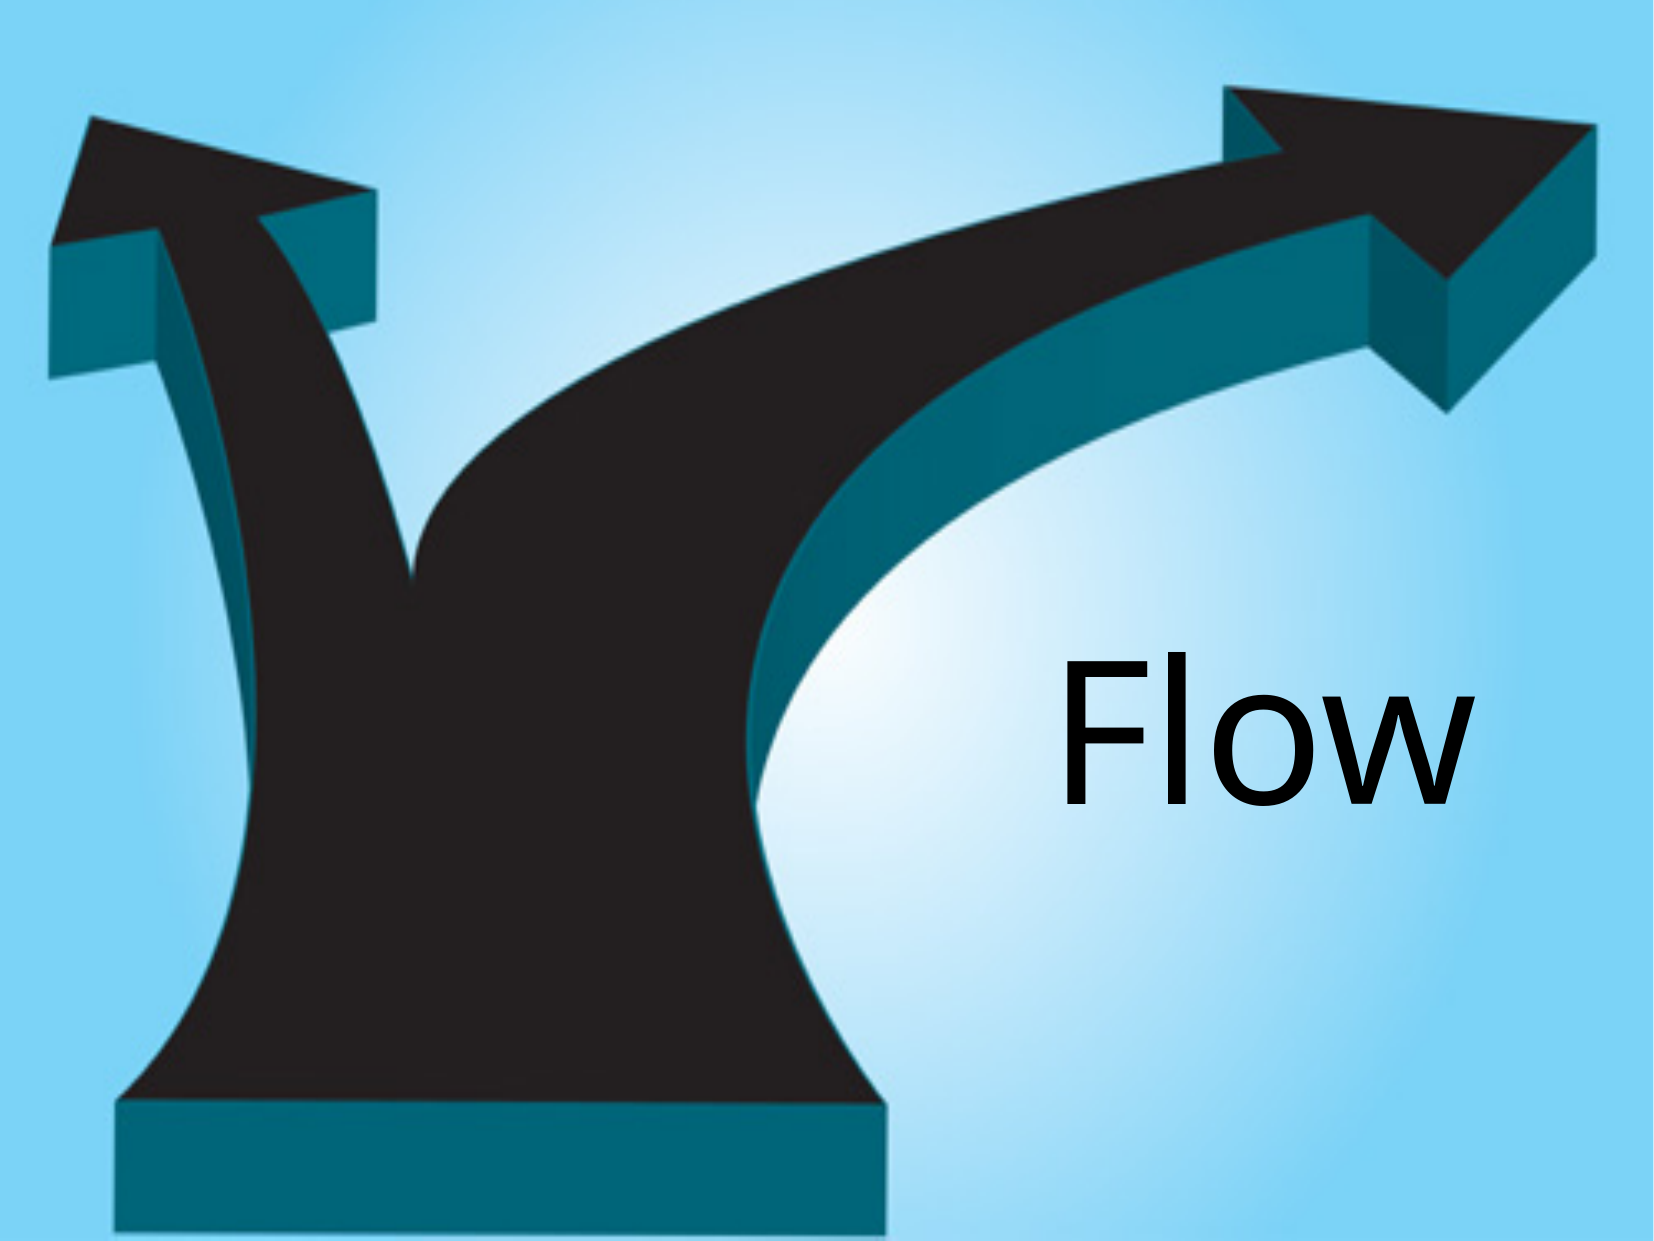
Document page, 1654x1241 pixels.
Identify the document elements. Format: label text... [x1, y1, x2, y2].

text_box Flow [1033, 583, 1536, 857]
picture [0, 0, 1654, 1241]
